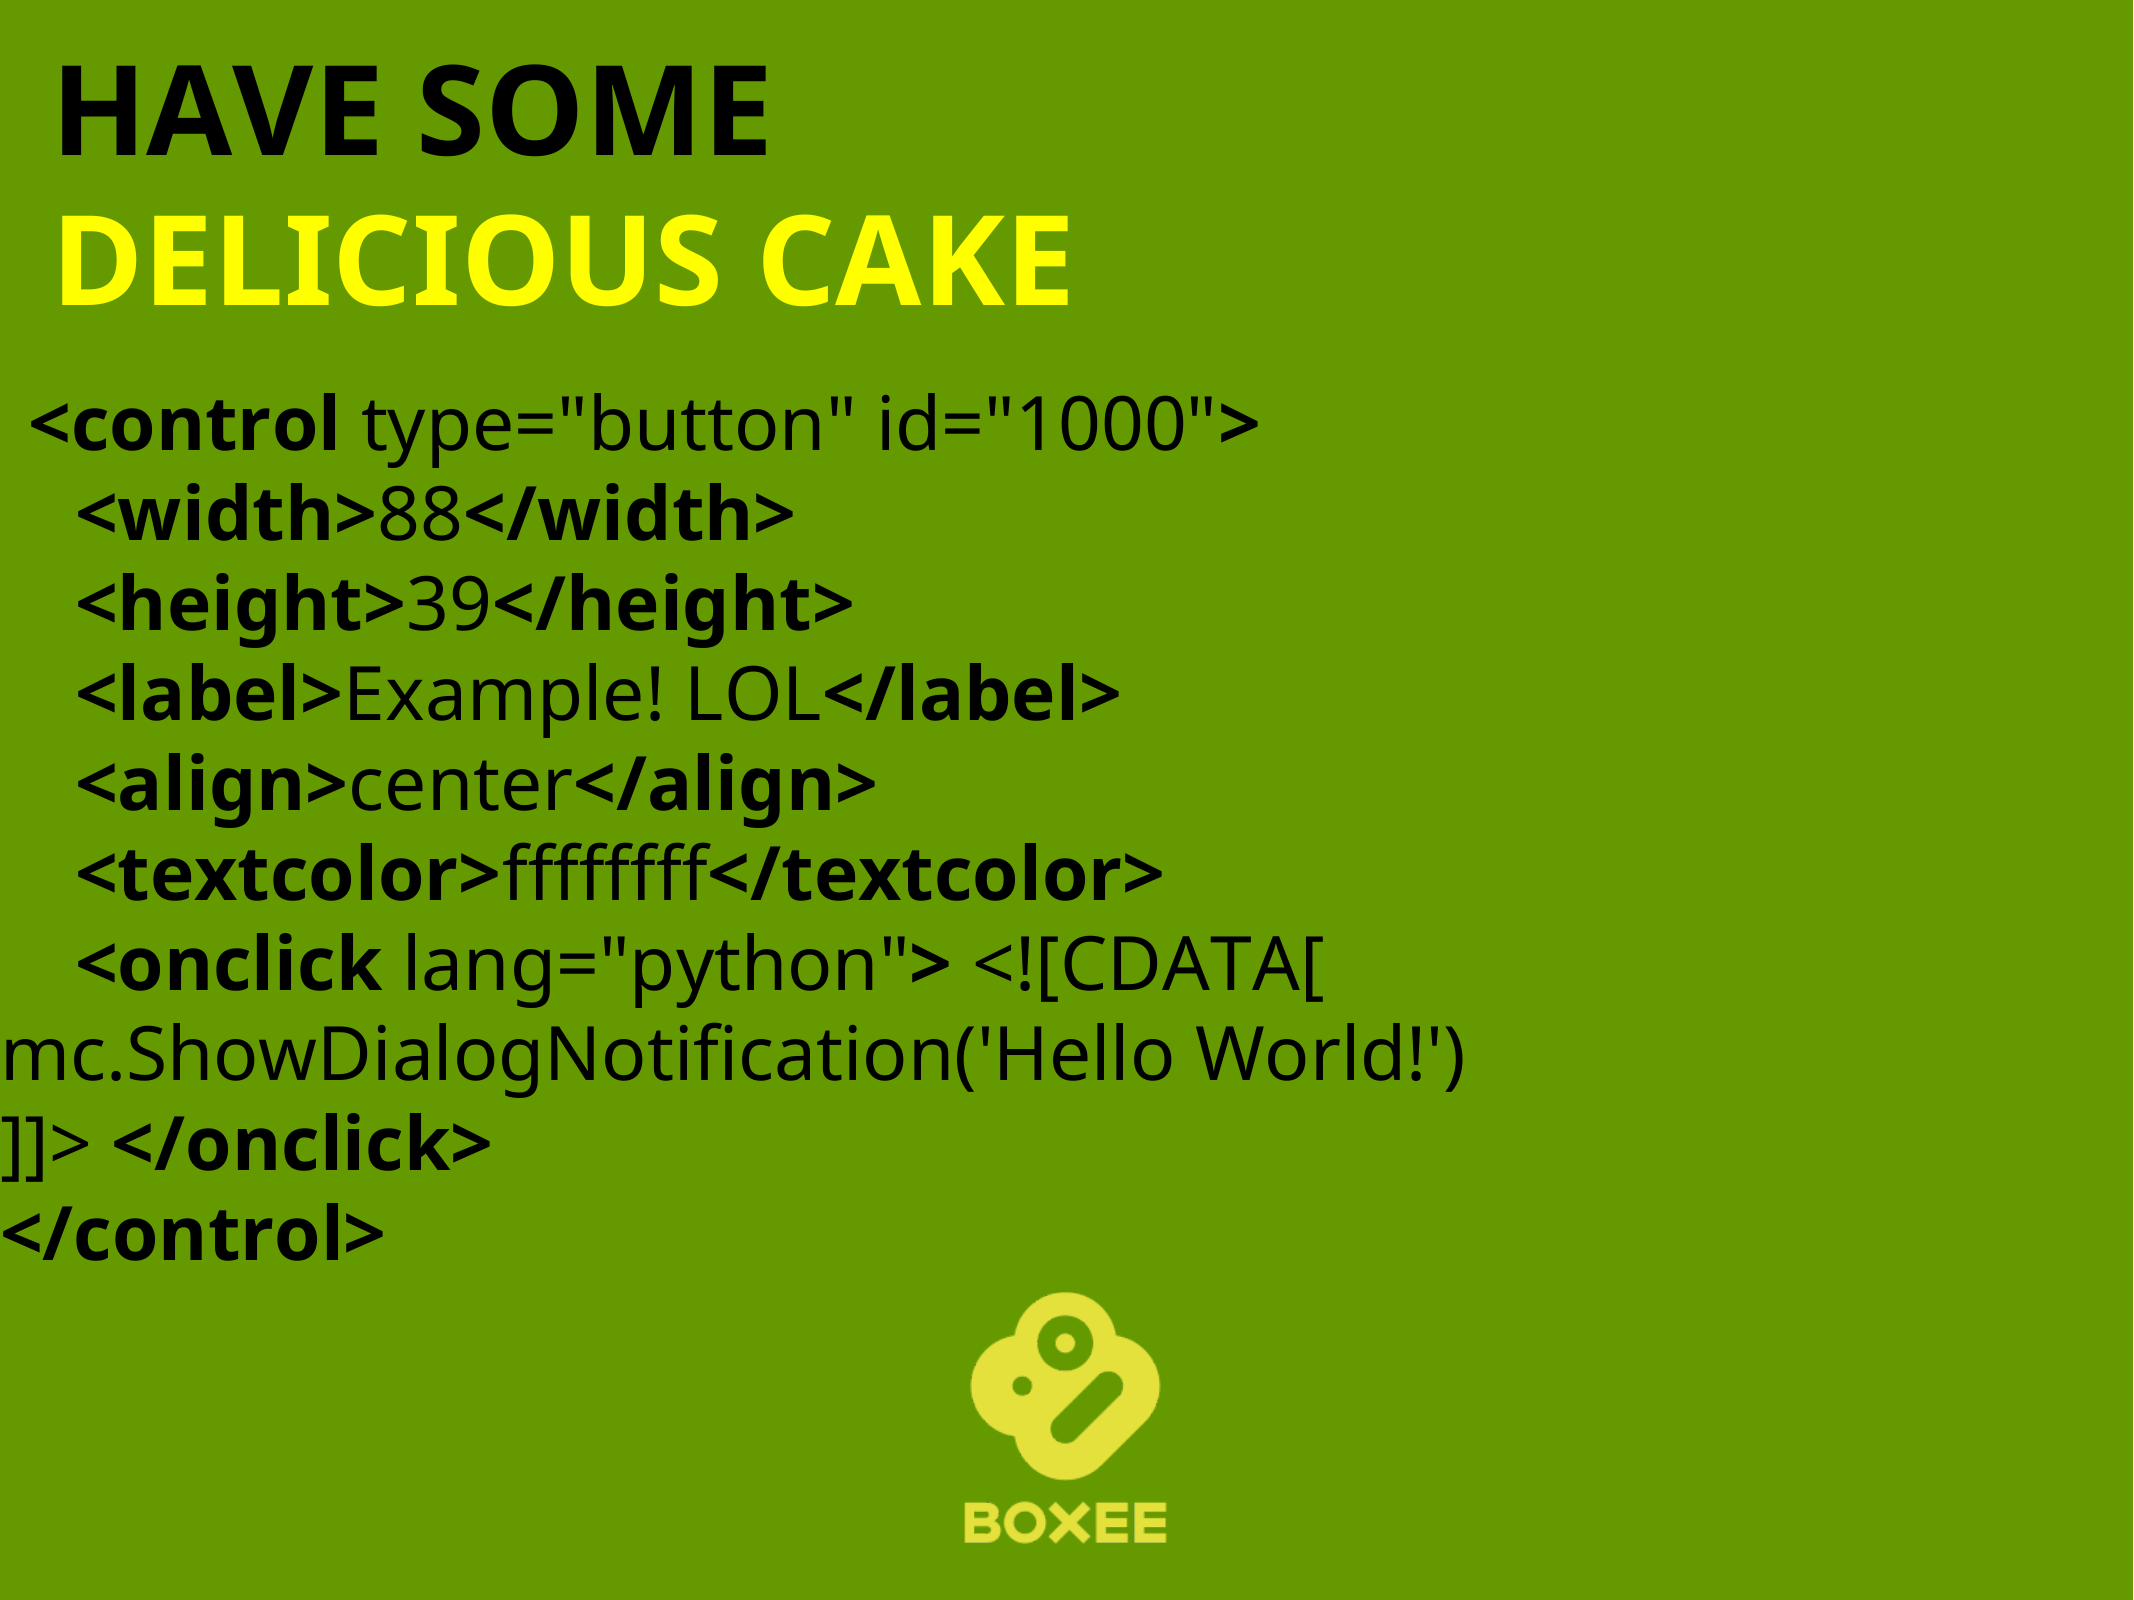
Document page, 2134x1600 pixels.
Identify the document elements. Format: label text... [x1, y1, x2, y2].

text_box <control type="button" id="1000"> <width>88</width> <height>39</height> <label>Example! LOL</label> <align>center</align> <textcolor>ffffffff</textcolor> <onclick lang="python"> <![CDATA[ mc.ShowDialogNotification('Hello World!') ]]> </onclick> </control> [0, 374, 2134, 1388]
picture [964, 1388, 1167, 1544]
text_box HAVE SOME DELICIOUS CAKE [41, 29, 2055, 374]
